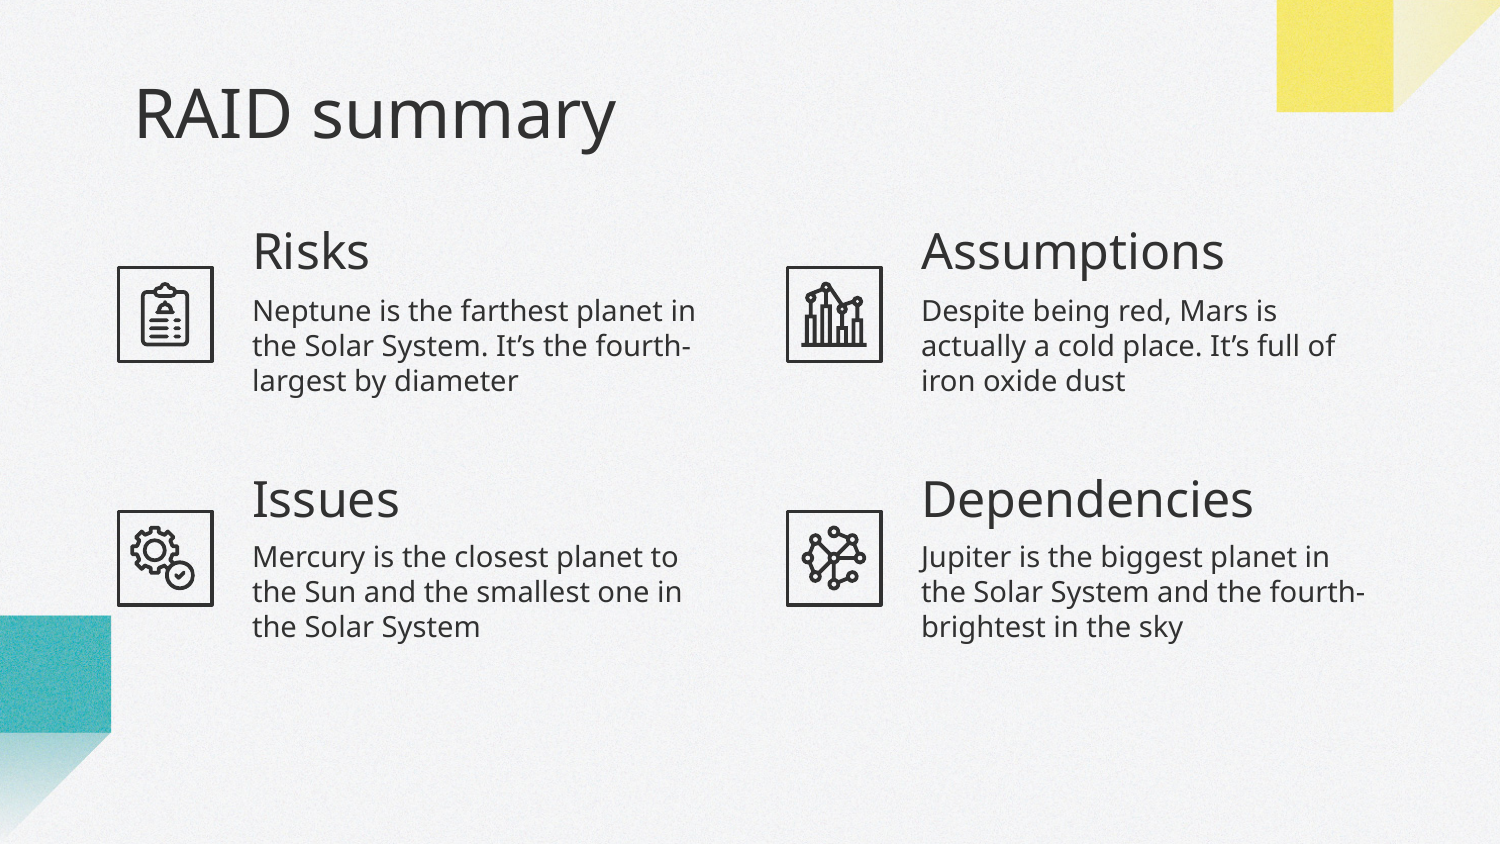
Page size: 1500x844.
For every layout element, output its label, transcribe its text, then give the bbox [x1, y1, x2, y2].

subtitle Neptune is the farthest planet in the Solar System. It’s the fourth-largest by diameter [237, 280, 713, 409]
title Assumptions [906, 219, 1382, 279]
text_box [801, 525, 867, 591]
title RAID summary [118, 63, 1159, 158]
text_box [140, 282, 190, 347]
title Issues [237, 467, 713, 526]
title Risks [237, 219, 713, 279]
subtitle Mercury is the closest planet to the Sun and the smallest one in the Solar System [237, 526, 713, 656]
picture [0, 0, 1500, 844]
text_box [130, 525, 195, 591]
title Dependencies [906, 467, 1382, 526]
subtitle Jupiter is the biggest planet in the Solar System and the fourth-brightest in the sky [906, 526, 1382, 656]
subtitle Despite being red, Mars is actually a cold place. It’s full of iron oxide dust [906, 280, 1382, 409]
text_box [801, 281, 867, 347]
